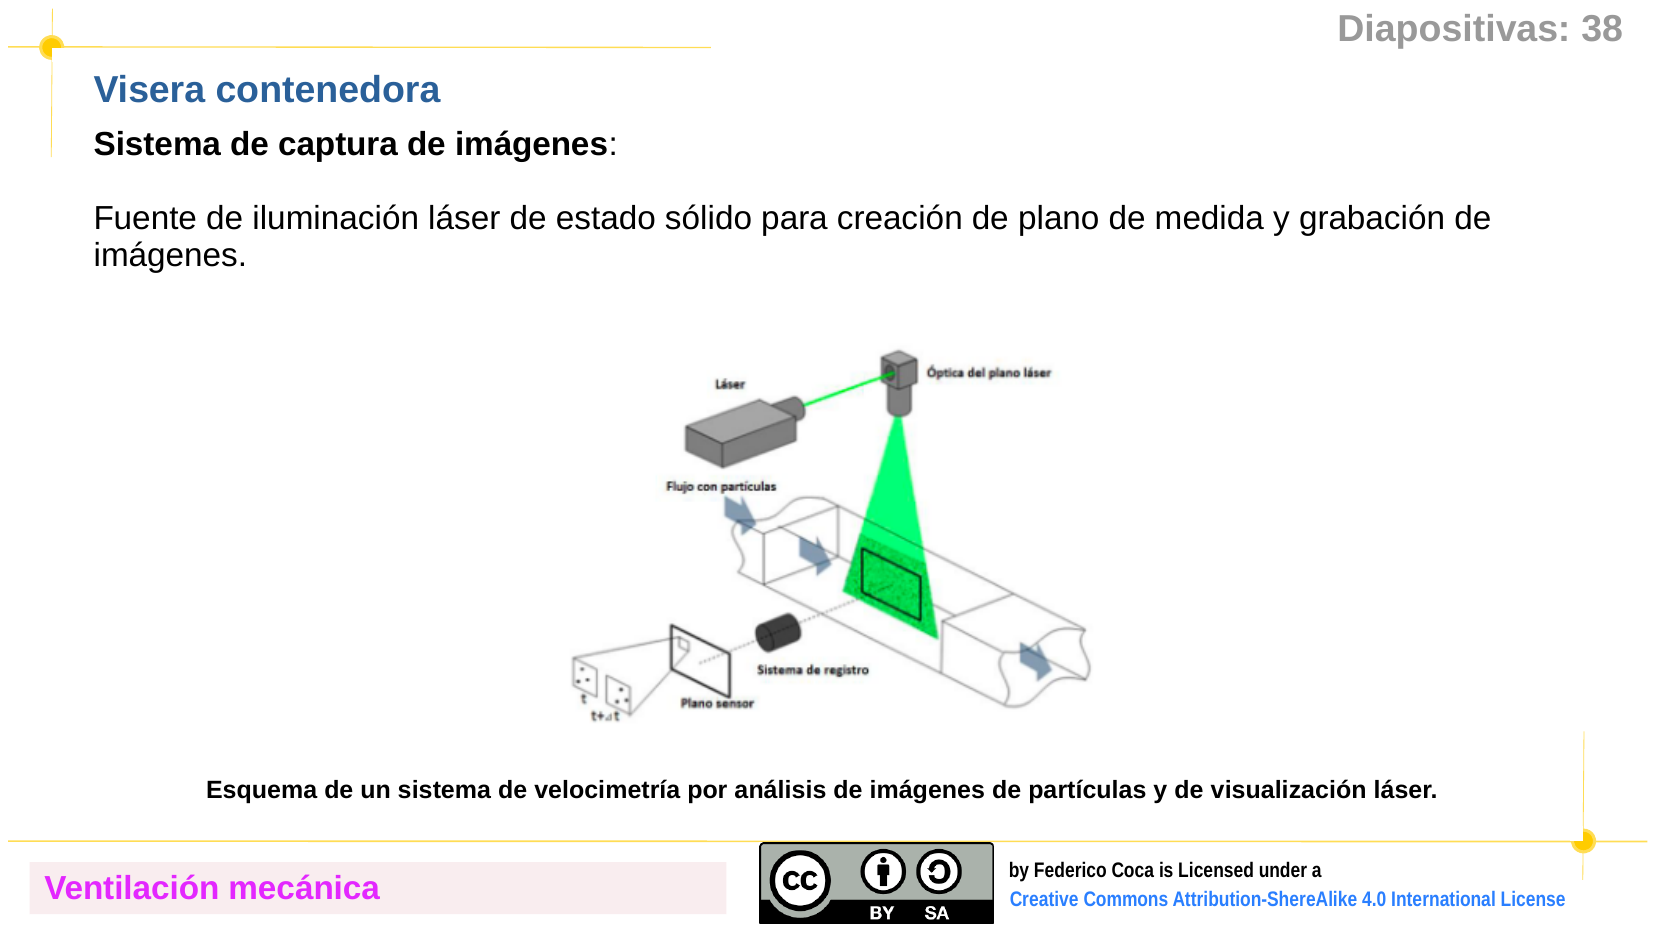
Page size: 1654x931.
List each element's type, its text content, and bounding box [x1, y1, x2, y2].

picture [526, 316, 1119, 738]
text_box Diapositivas: 38 [1322, 0, 1644, 57]
text_box Ventilación mecánica [29, 862, 727, 915]
text_box Esquema de un sistema de velocimetría por análisis de imágenes de partículas y de visualización láser. [180, 757, 1465, 815]
text_box Sistema de captura de imágenes: Fuente de iluminación láser de estado sólido para creación de plano de medida y grabación de imágenes. [78, 118, 1630, 393]
text_box Visera contenedora [78, 61, 886, 118]
